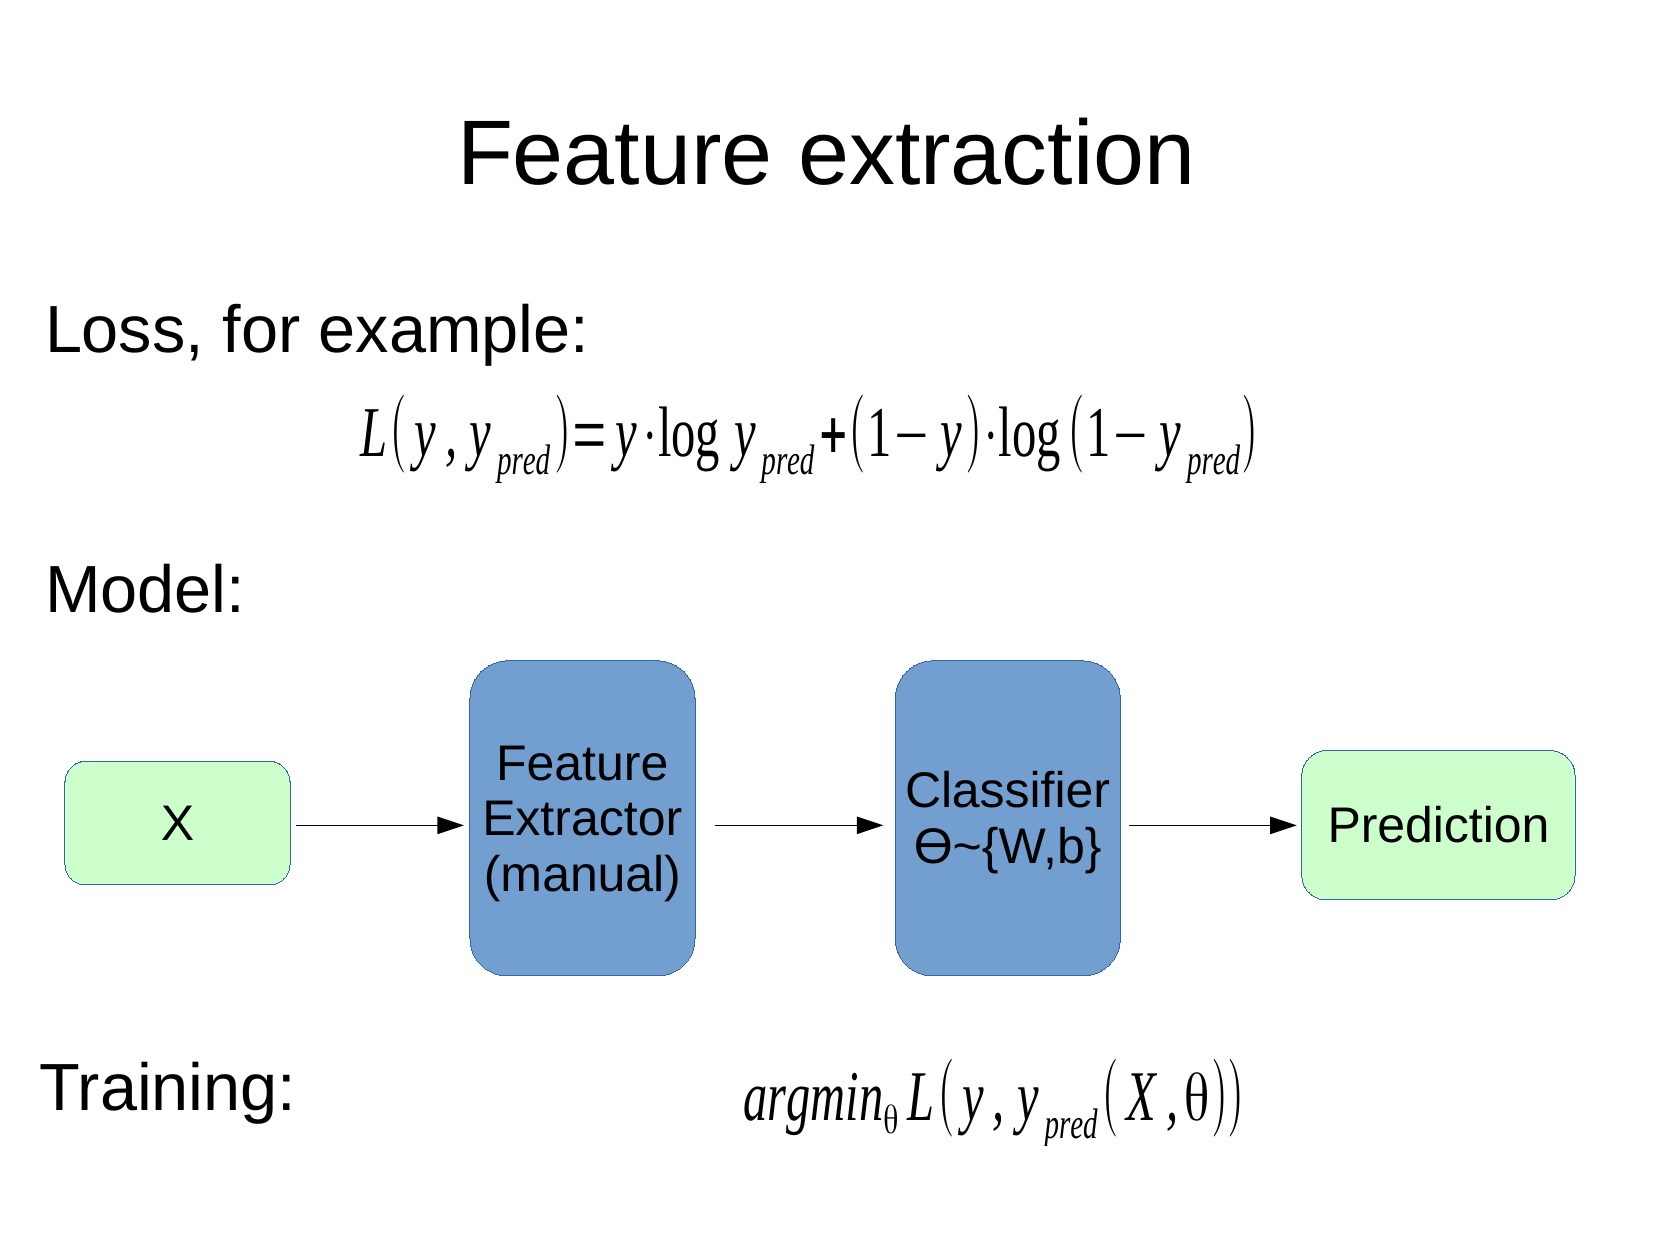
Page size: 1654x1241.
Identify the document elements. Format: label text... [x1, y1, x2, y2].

text_box Classifier Ɵ~{W,b} [895, 660, 1121, 976]
text_box Feature Extractor (manual) [469, 660, 696, 976]
text_box Prediction [1301, 750, 1576, 900]
title Feature extraction [82, 49, 1571, 257]
chart [345, 390, 1270, 483]
text_box Model: [45, 537, 676, 641]
text_box X [64, 761, 291, 885]
text_box Loss, for example: [45, 278, 676, 381]
text_box Training: [39, 1050, 361, 1125]
chart [731, 1053, 1257, 1146]
